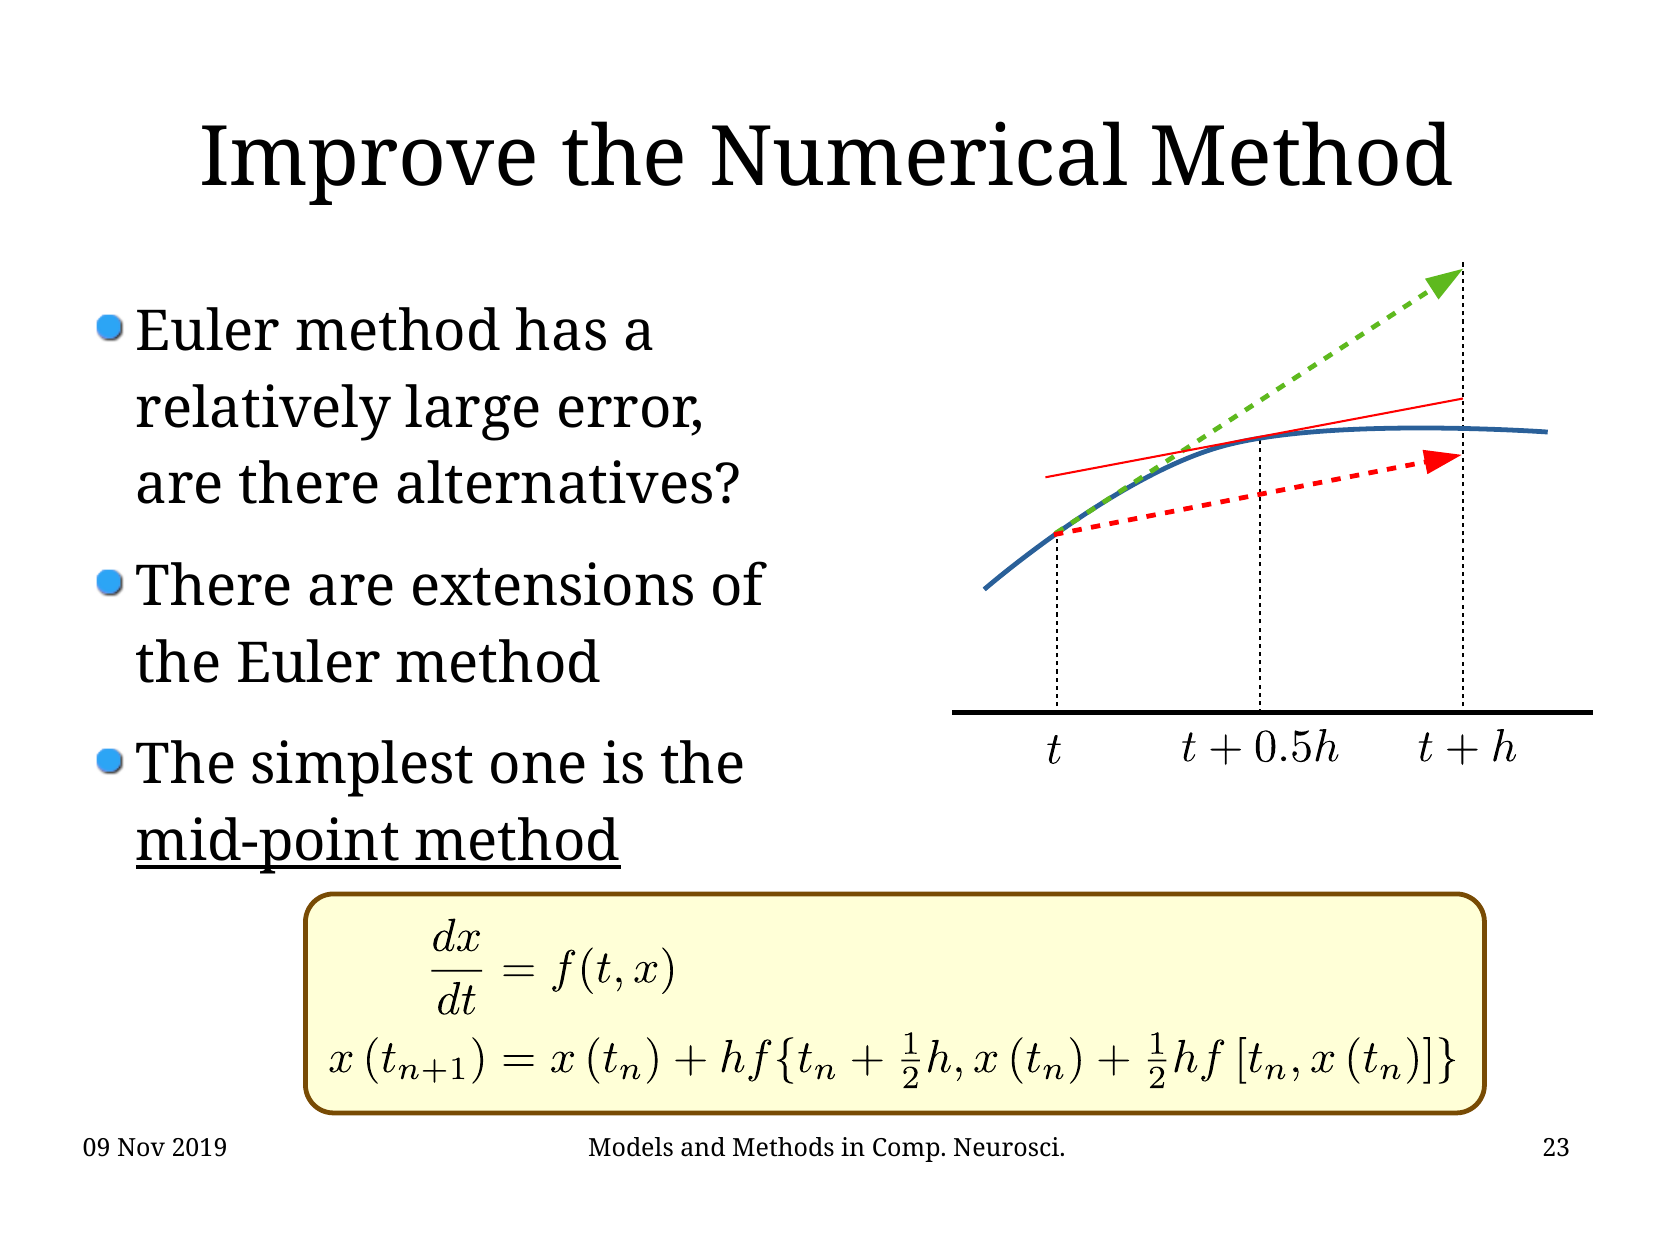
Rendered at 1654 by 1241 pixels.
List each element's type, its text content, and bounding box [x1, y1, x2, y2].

list Euler method has a relatively large error, are there alternatives? There are extensions of the Euler method The simplest one is the mid-point method [82, 290, 782, 885]
text_box [305, 893, 1485, 1113]
picture [326, 916, 1461, 1090]
picture [1417, 729, 1518, 766]
title Improve the Numerical Method [82, 49, 1571, 257]
picture [1045, 735, 1063, 764]
picture [1180, 729, 1340, 766]
